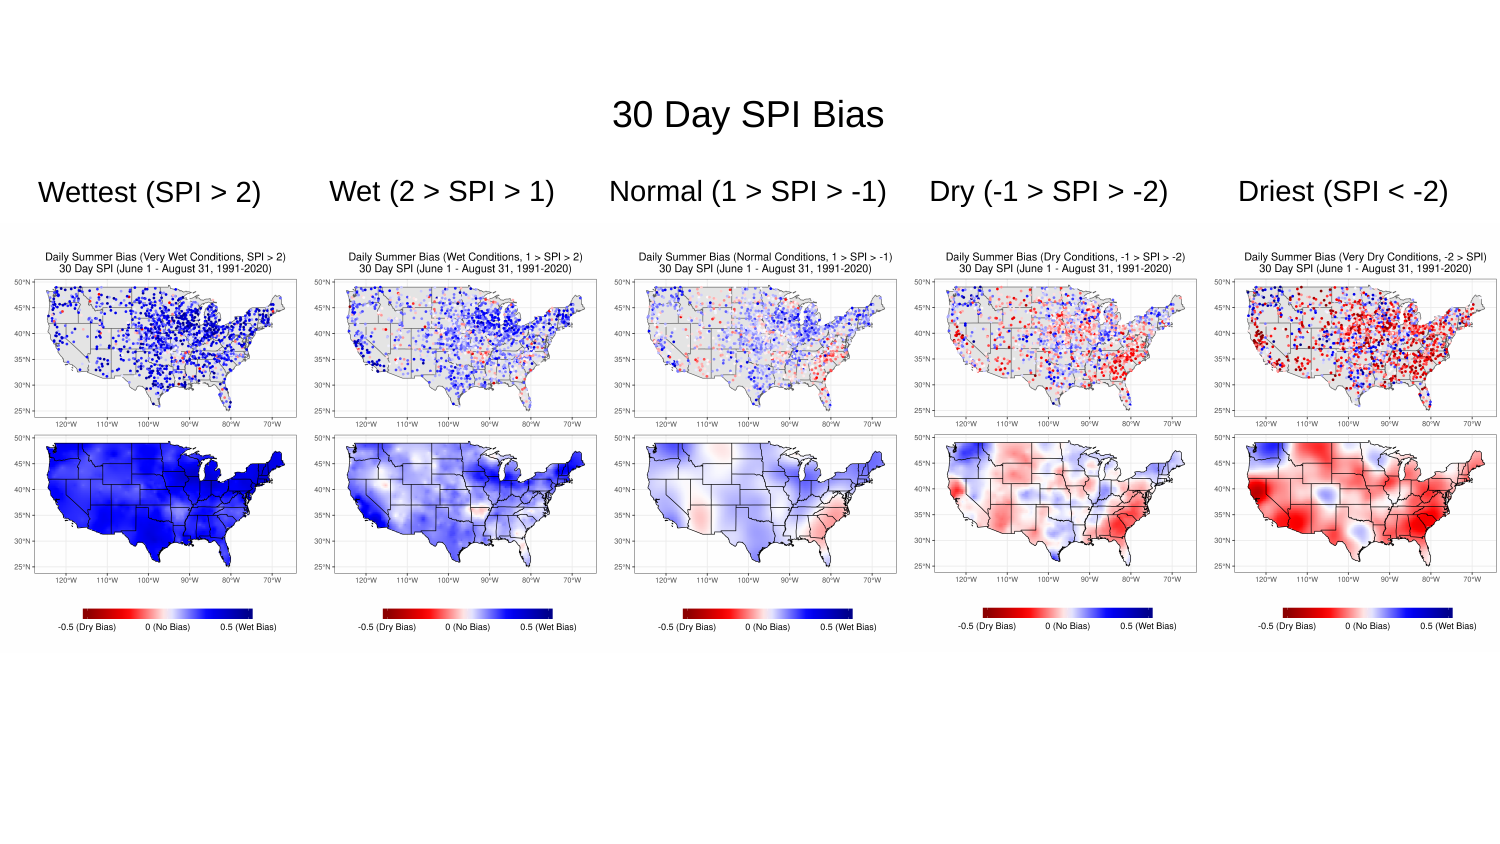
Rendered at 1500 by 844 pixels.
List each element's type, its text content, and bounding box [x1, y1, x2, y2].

picture [0, 223, 1500, 653]
text_box 30 Day SPI Bias [597, 74, 903, 150]
text_box Driest (SPI < -2) [1223, 157, 1477, 223]
text_box Wet (2 > SPI > 1) [314, 157, 586, 223]
text_box Dry (-1 > SPI > -2) [914, 157, 1186, 223]
text_box Normal (1 > SPI > -1) [594, 157, 914, 223]
text_box Wettest (SPI > 2) [23, 158, 277, 224]
